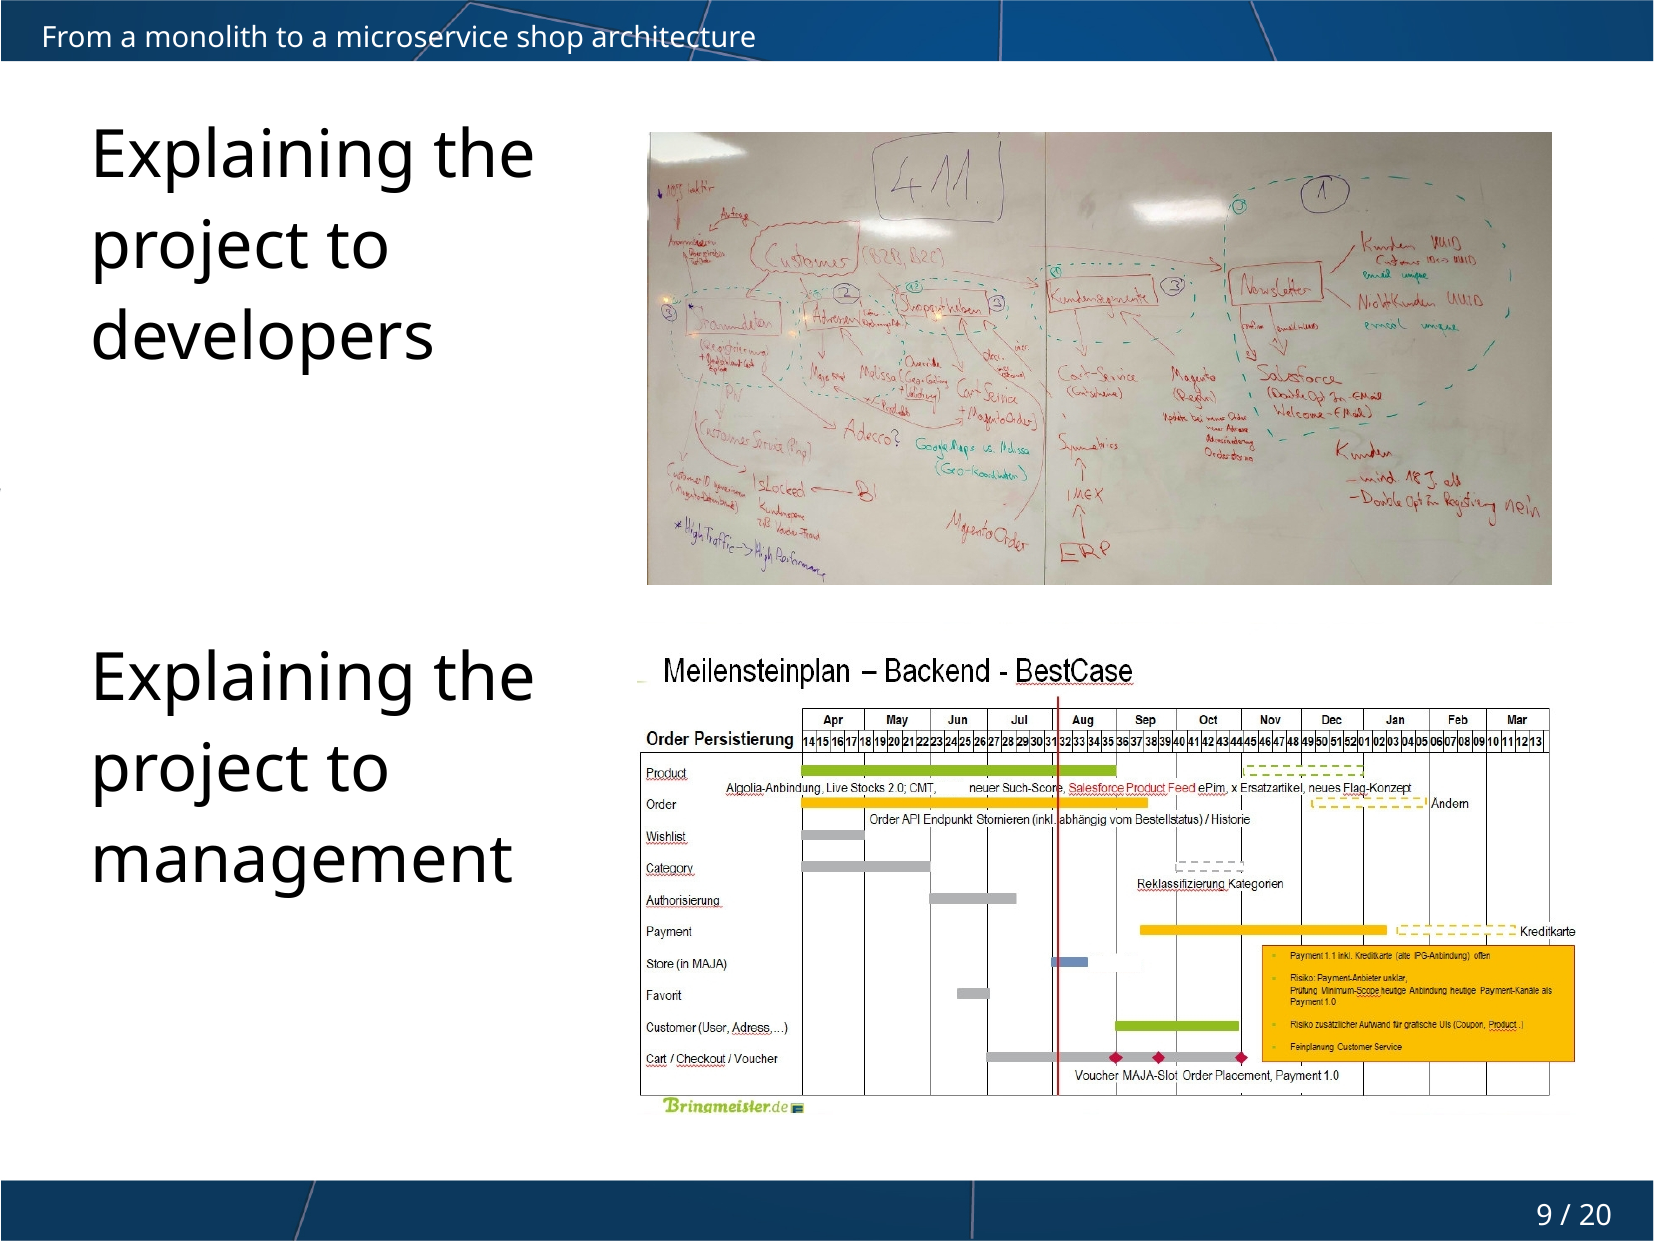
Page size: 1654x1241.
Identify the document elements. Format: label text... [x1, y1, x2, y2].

title Explaining the project to developers [31, 125, 632, 360]
picture [0, 0, 1654, 1241]
title Explaining the project to management [31, 648, 637, 883]
